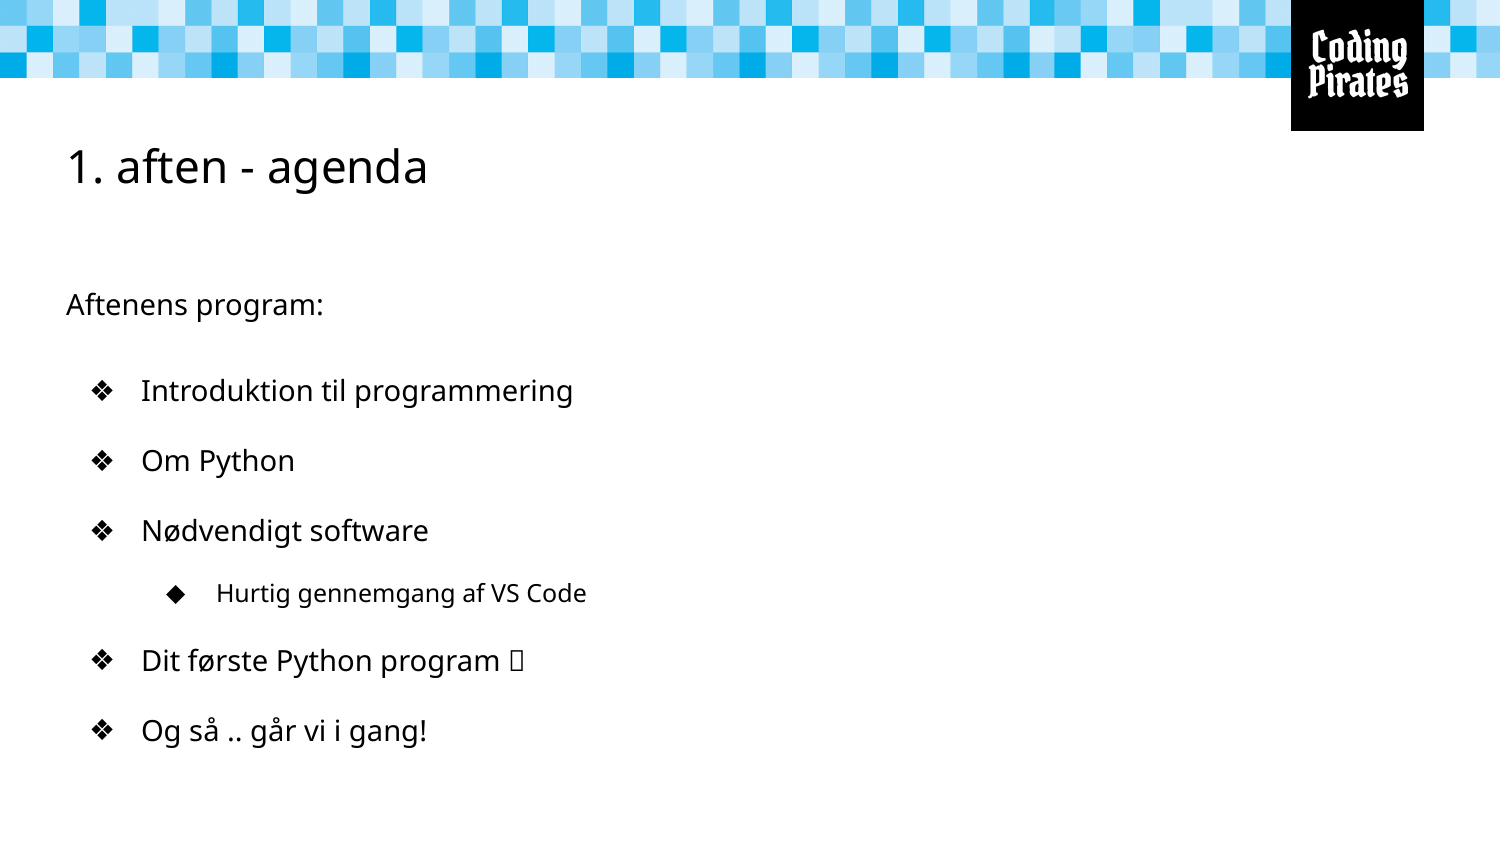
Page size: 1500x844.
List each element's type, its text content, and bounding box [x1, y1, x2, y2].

picture [1291, 0, 1424, 131]
title 1. aften - agenda [51, 123, 1223, 217]
list Aftenens program: Introduktion til programmering Om Python Nødvendigt software Hurtig gennemgang af VS Code Dit første Python program 🥳 Og så .. går vi i gang! [51, 235, 1449, 751]
picture [0, 0, 1056, 78]
